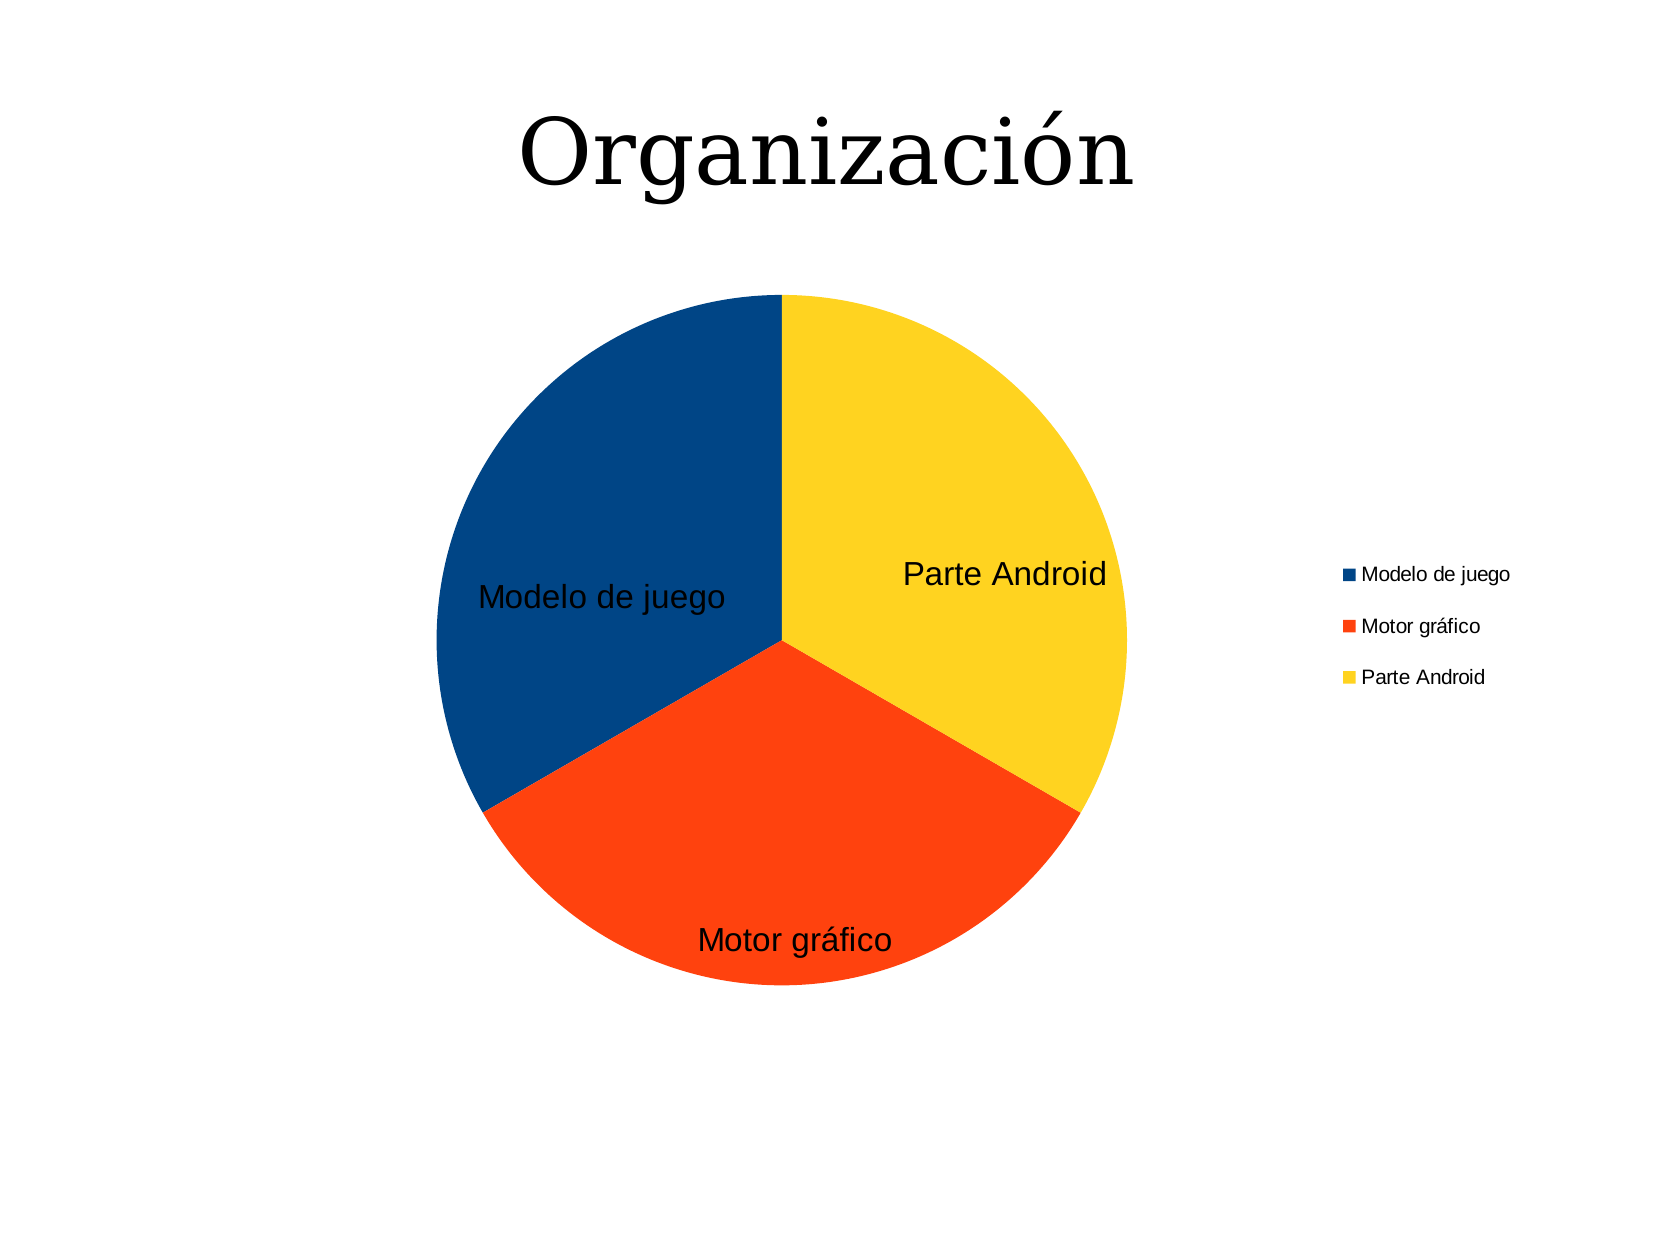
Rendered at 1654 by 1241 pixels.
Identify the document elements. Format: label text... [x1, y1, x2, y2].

title Organización [82, 49, 1571, 257]
chart [106, 284, 1595, 1004]
